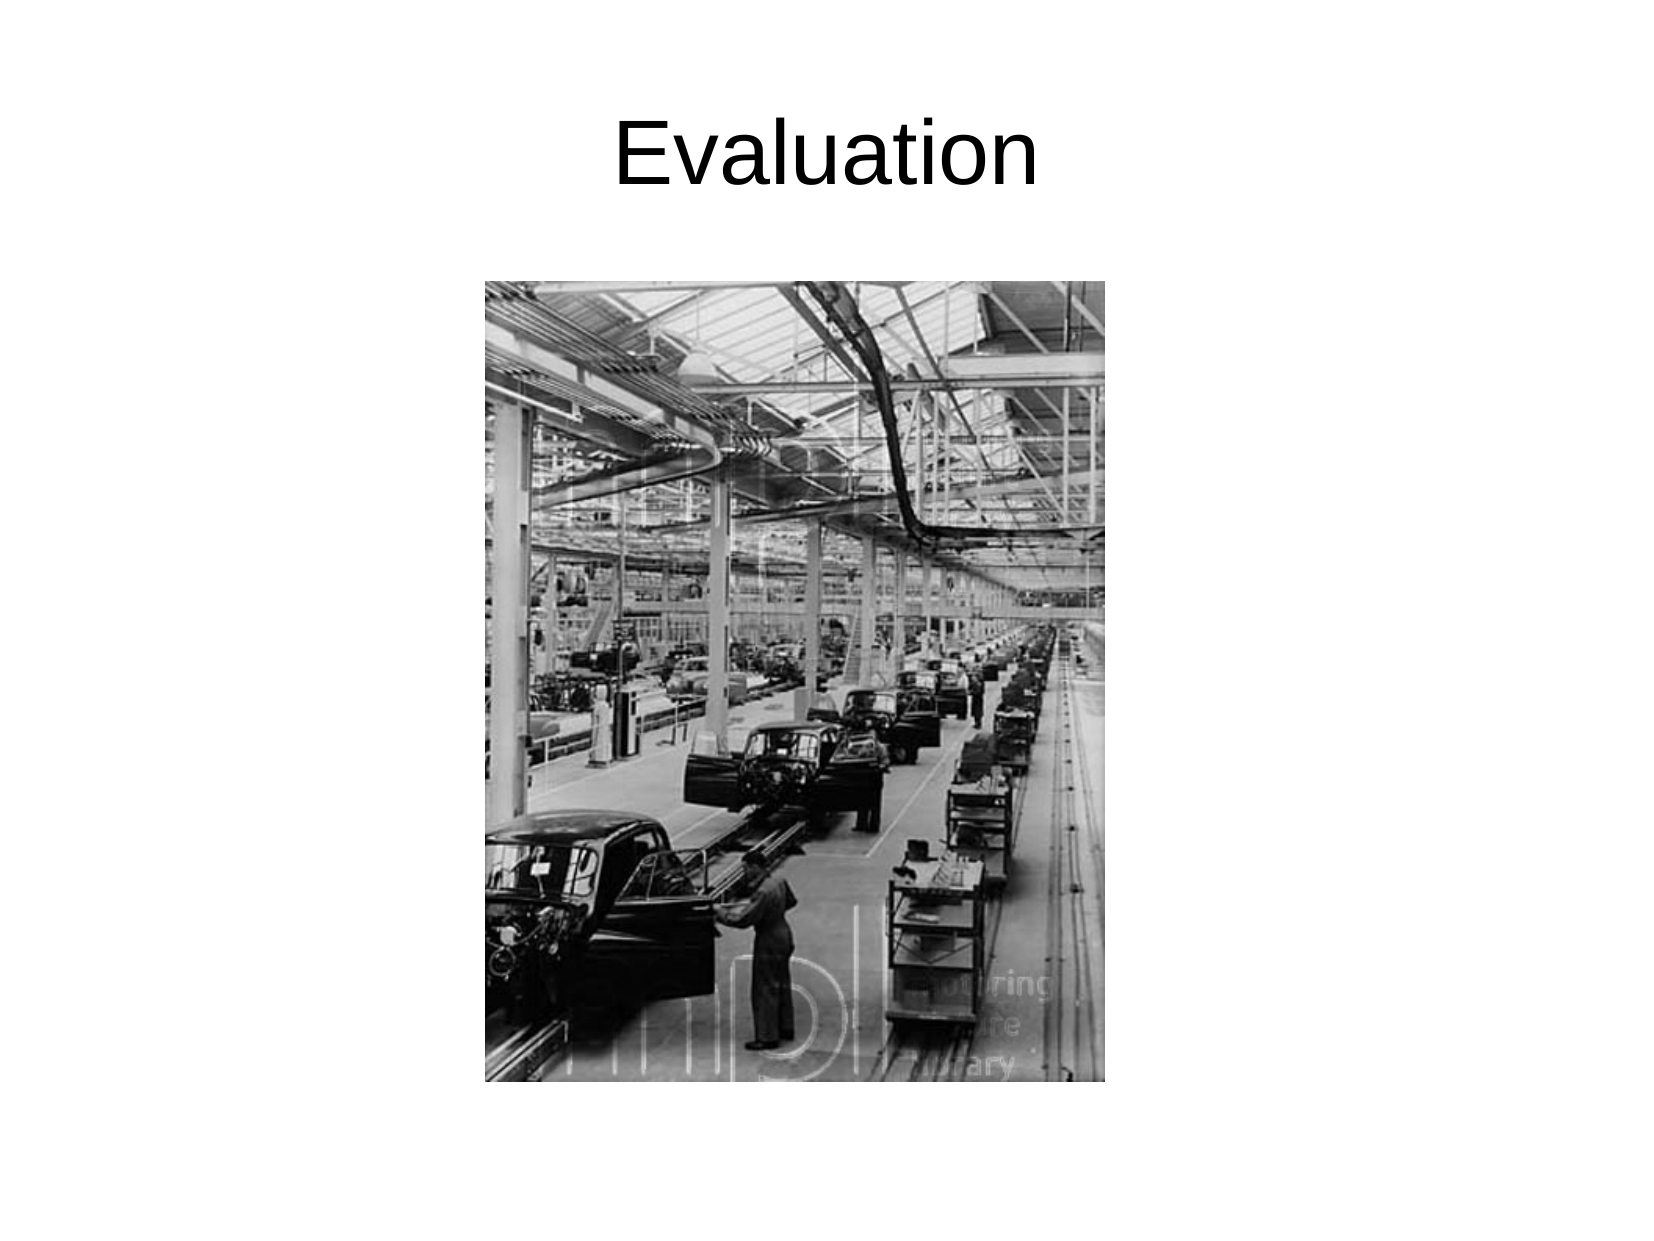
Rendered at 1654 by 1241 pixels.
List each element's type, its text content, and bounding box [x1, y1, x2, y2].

picture [485, 281, 1105, 1082]
title Evaluation [82, 56, 1571, 250]
